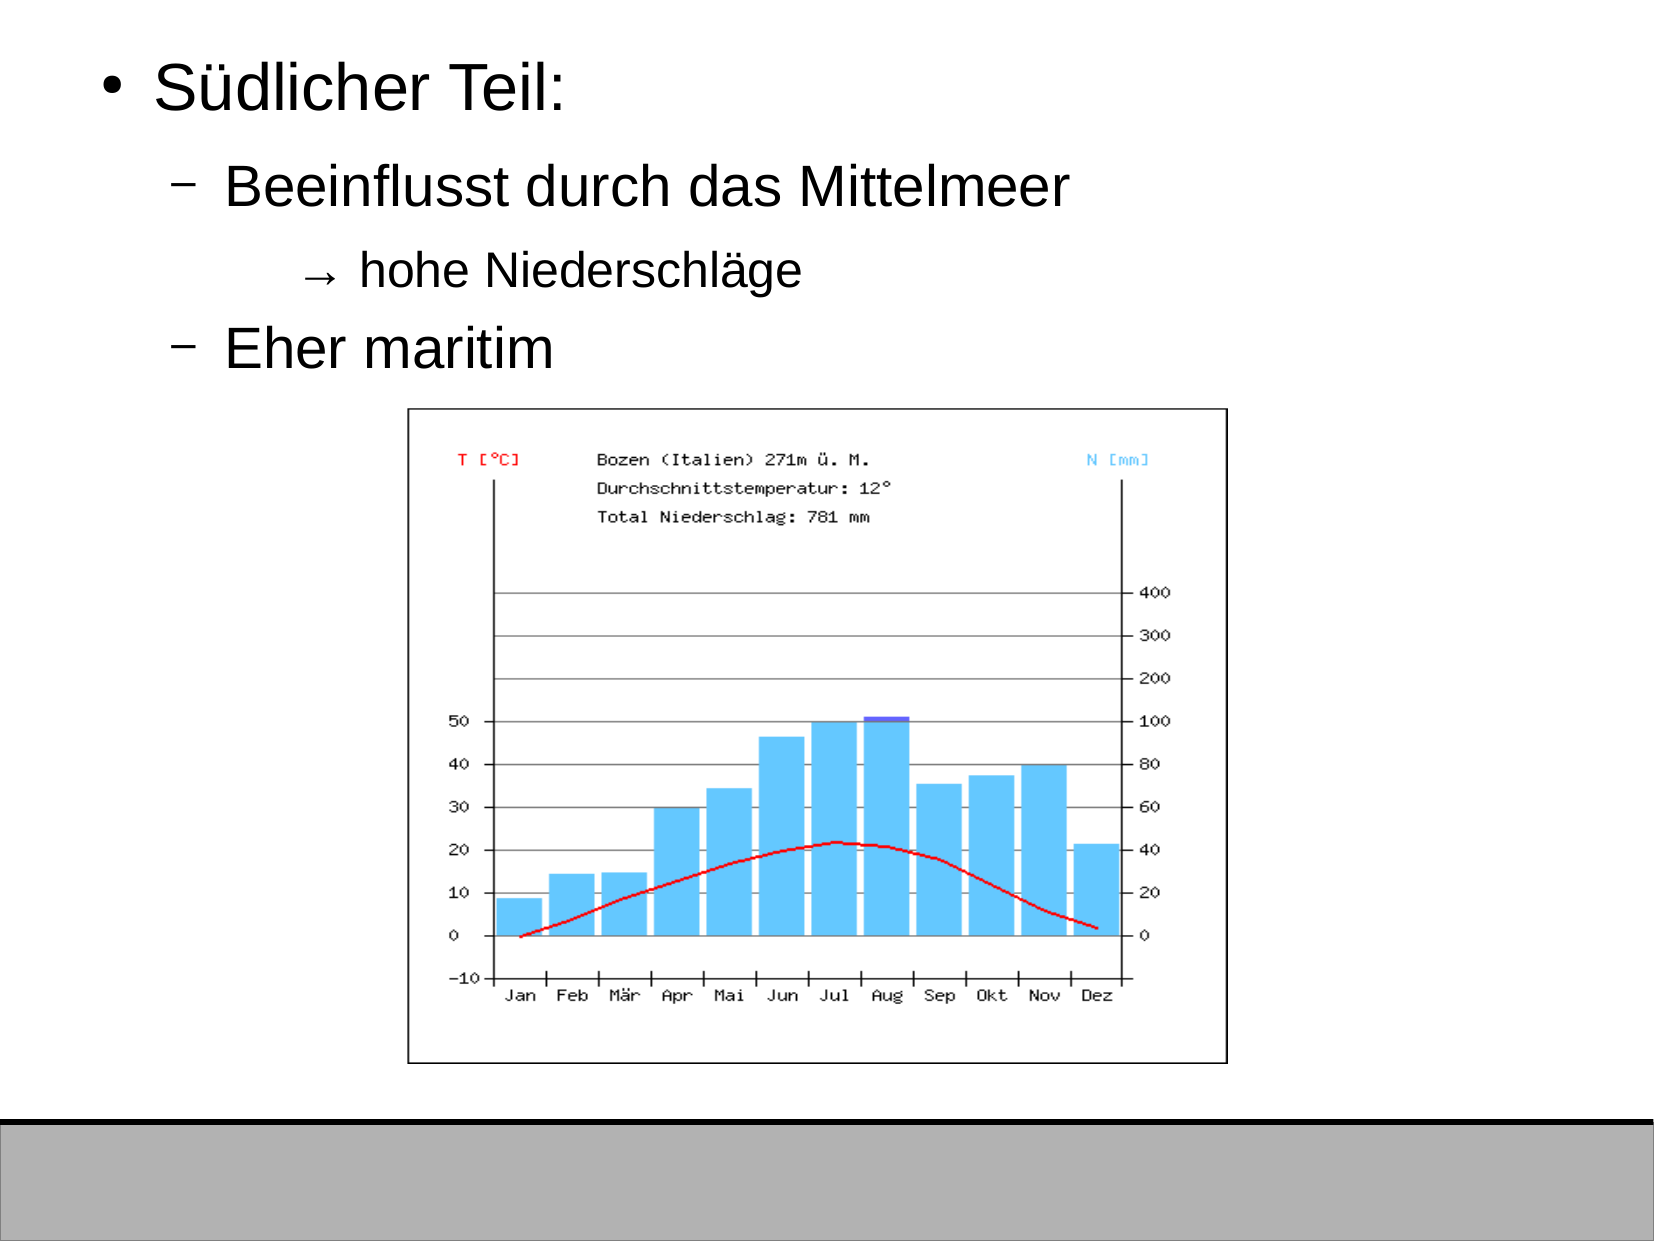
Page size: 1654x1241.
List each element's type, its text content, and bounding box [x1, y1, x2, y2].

list Südlicher Teil: Beeinflusst durch das Mittelmeer → hohe Niederschläge Eher maritim [82, 49, 1571, 1109]
text_box [0, 1125, 1654, 1241]
picture [406, 407, 1228, 1064]
